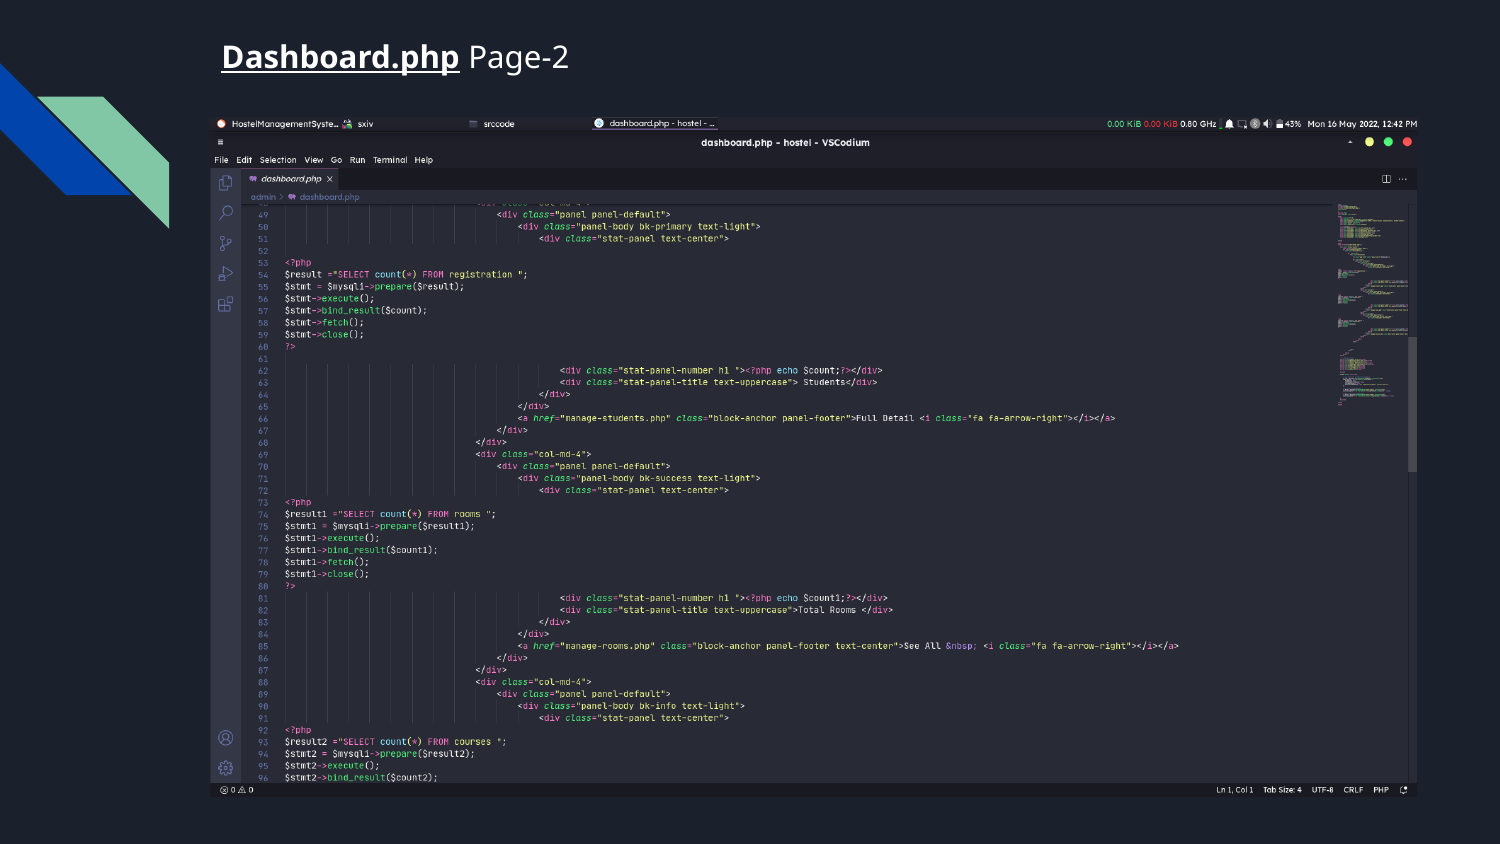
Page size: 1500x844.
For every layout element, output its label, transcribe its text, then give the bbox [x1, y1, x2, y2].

text_box Dashboard.php Page-2 [206, 29, 709, 89]
picture [209, 117, 1418, 798]
